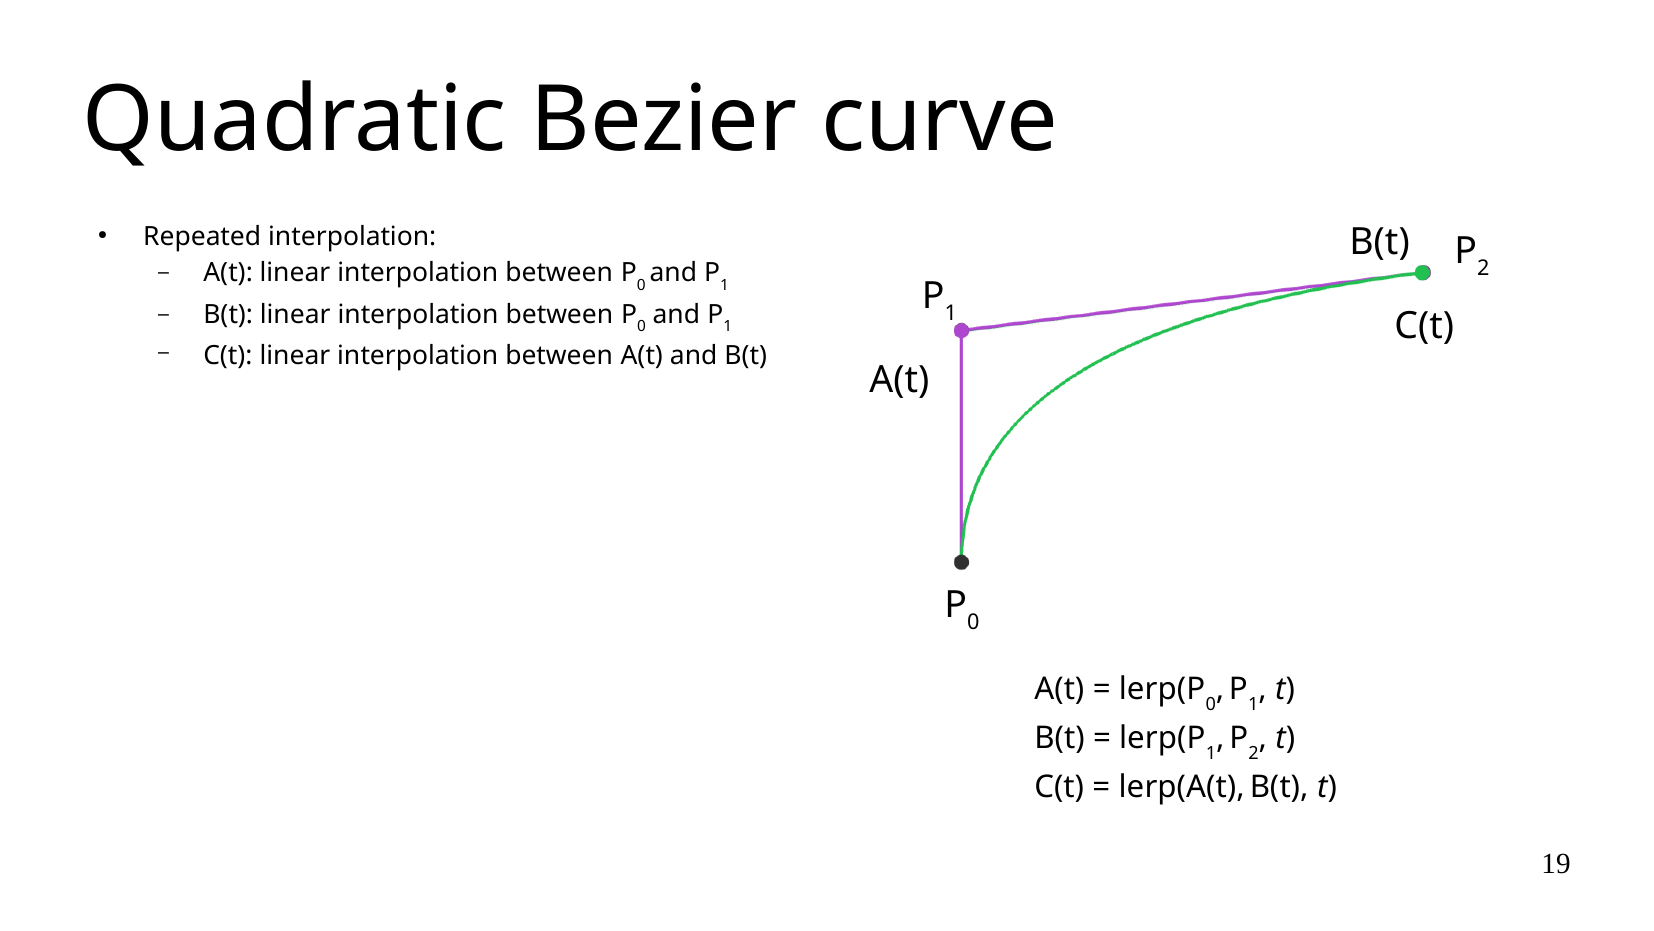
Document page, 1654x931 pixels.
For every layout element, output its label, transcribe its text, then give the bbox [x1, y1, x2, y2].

text_box C(t) [1379, 291, 1500, 390]
list Repeated interpolation: A(t): linear interpolation between P0 and P1 B(t): linear interpolation between P0 and P1 C(t): linear interpolation between A(t) and B(t) [82, 217, 871, 376]
text_box P0 [929, 569, 1050, 669]
text_box A(t) = lerp(P0, P1, t) B(t) = lerp(P1, P2, t) C(t) = lerp(A(t), B(t), t) [1019, 658, 1555, 847]
picture [907, 243, 1500, 588]
title Quadratic Bezier curve [82, 37, 1571, 193]
text_box A(t) [854, 344, 975, 444]
text_box P2 [1455, 216, 1560, 315]
text_box P1 [907, 261, 1028, 360]
text_box B(t) [1334, 207, 1455, 307]
